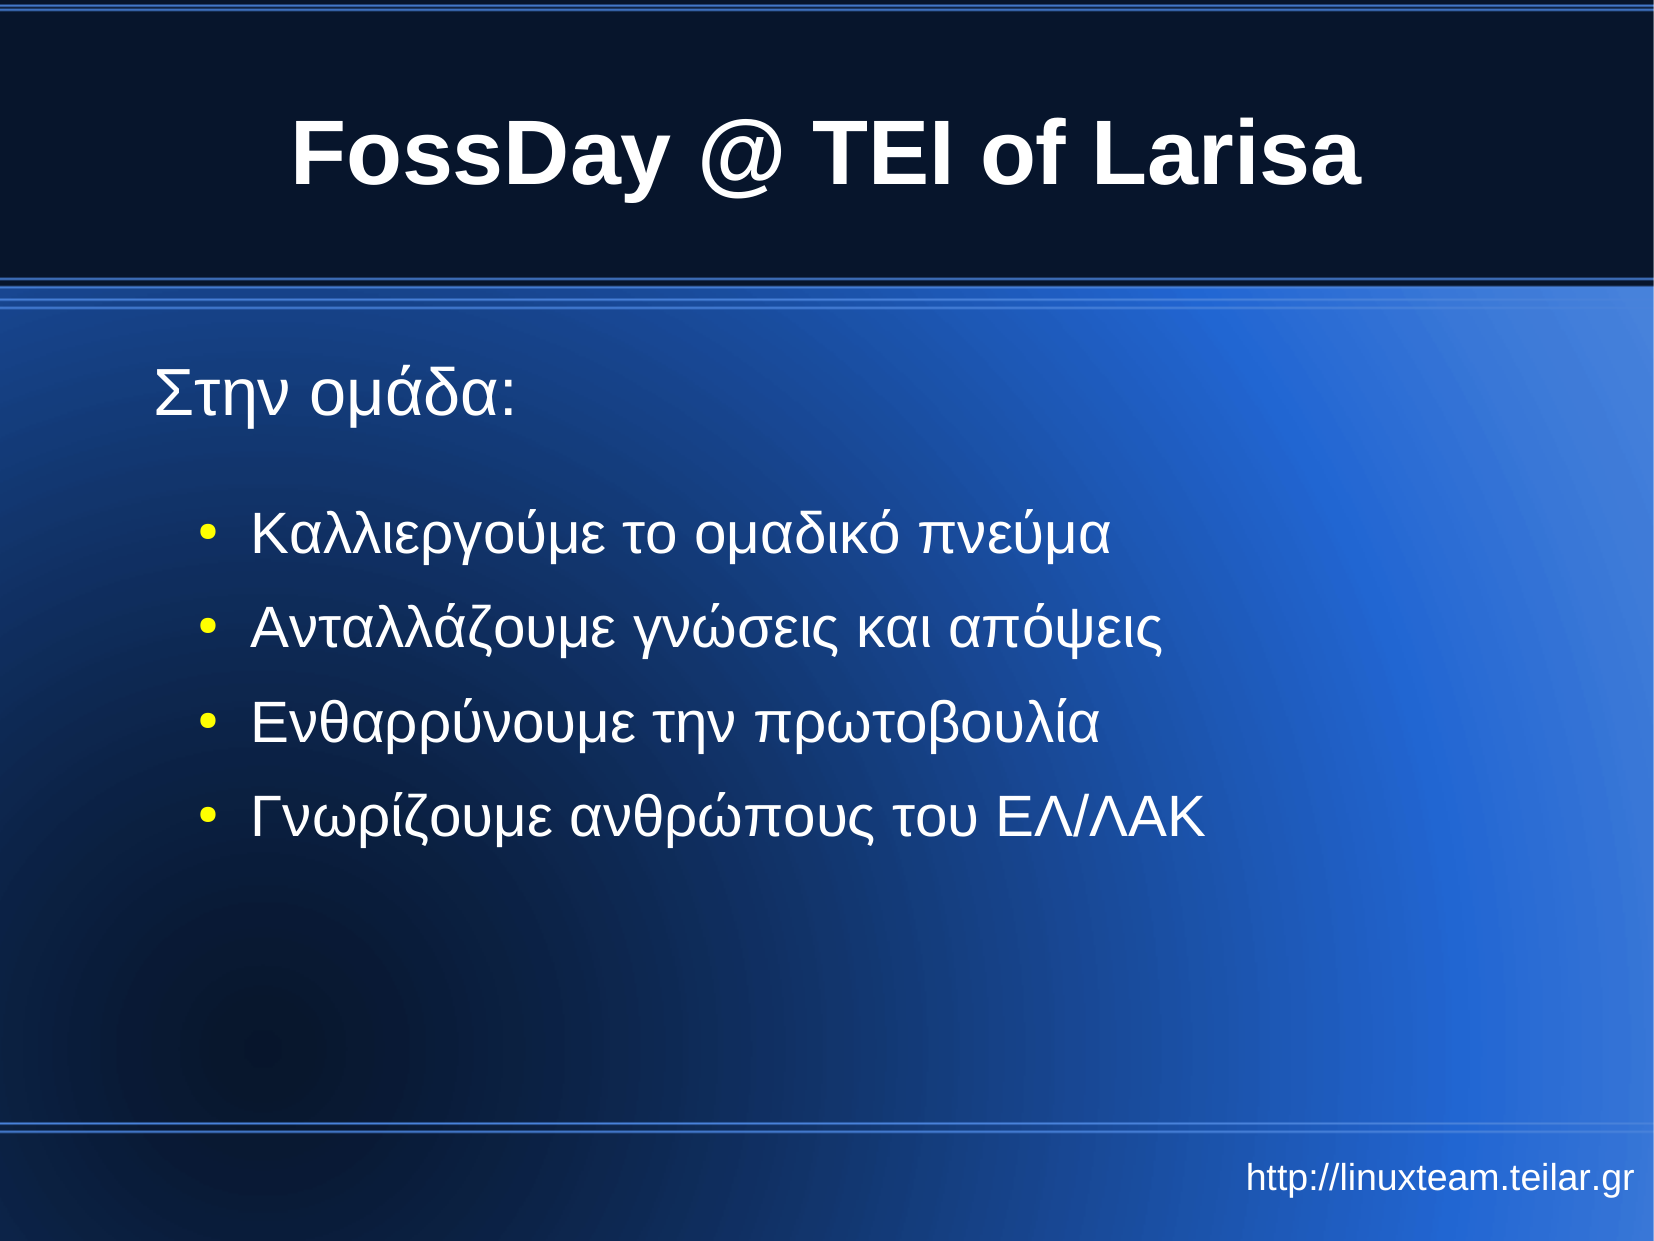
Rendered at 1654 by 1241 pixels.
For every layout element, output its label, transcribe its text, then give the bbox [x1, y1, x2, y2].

picture [0, 0, 1654, 1241]
list Στην ομάδα: [82, 355, 1571, 451]
text_box http://linuxteam.teilar.gr [1200, 1155, 1636, 1201]
list Καλλιεργούμε το ομαδικό πνεύμα Ανταλλάζουμε γνώσεις και απόψεις Ενθαρρύνουμε την πρωτοβουλία Γνωρίζουμε ανθρώπους του ΕΛ/ΛΑΚ [180, 500, 1654, 954]
title FossDay @ TEI of Larisa [82, 49, 1571, 257]
